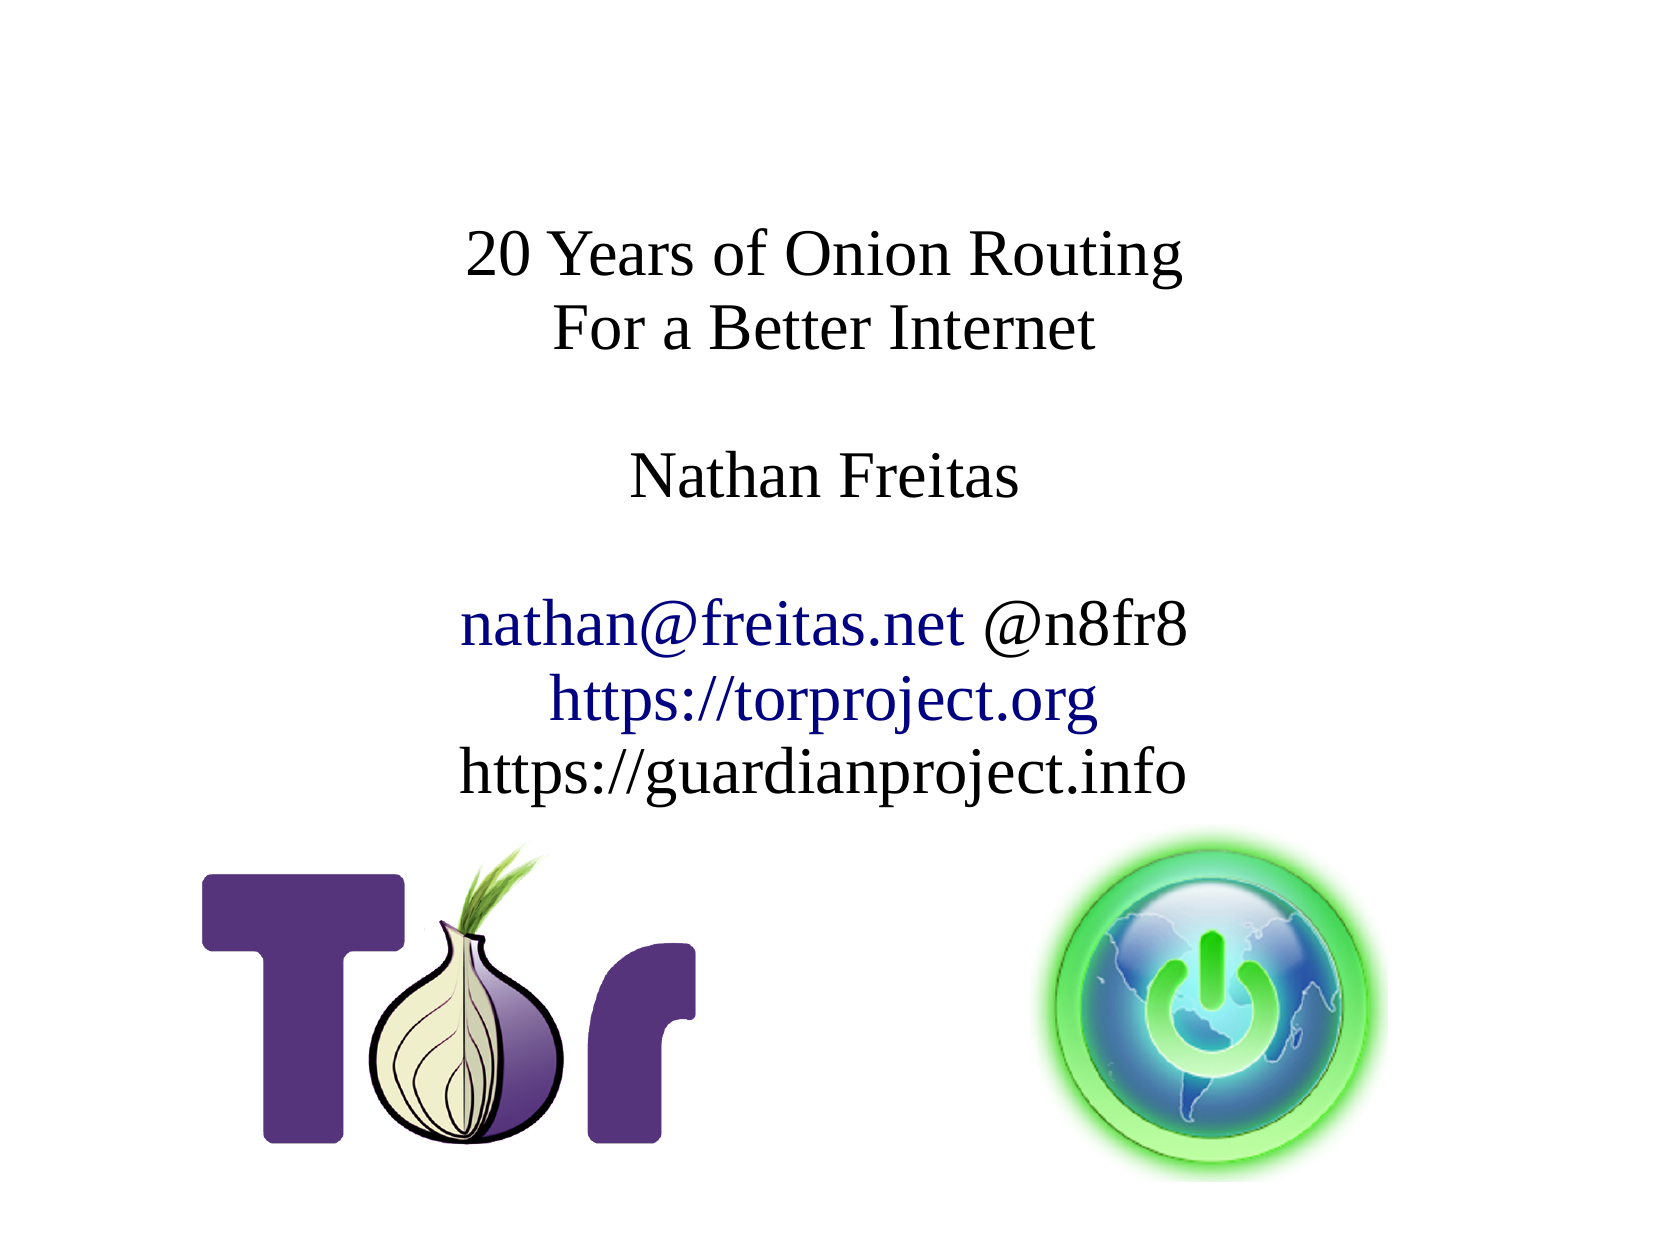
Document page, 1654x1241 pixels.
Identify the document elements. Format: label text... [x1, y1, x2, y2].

picture [1030, 824, 1388, 1183]
picture [187, 829, 713, 1163]
subtitle 20 Years of Onion Routing For a Better Internet Nathan Freitas nathan@freitas.net @n8fr8 https://torproject.org https://guardianproject.info [37, 37, 1613, 988]
